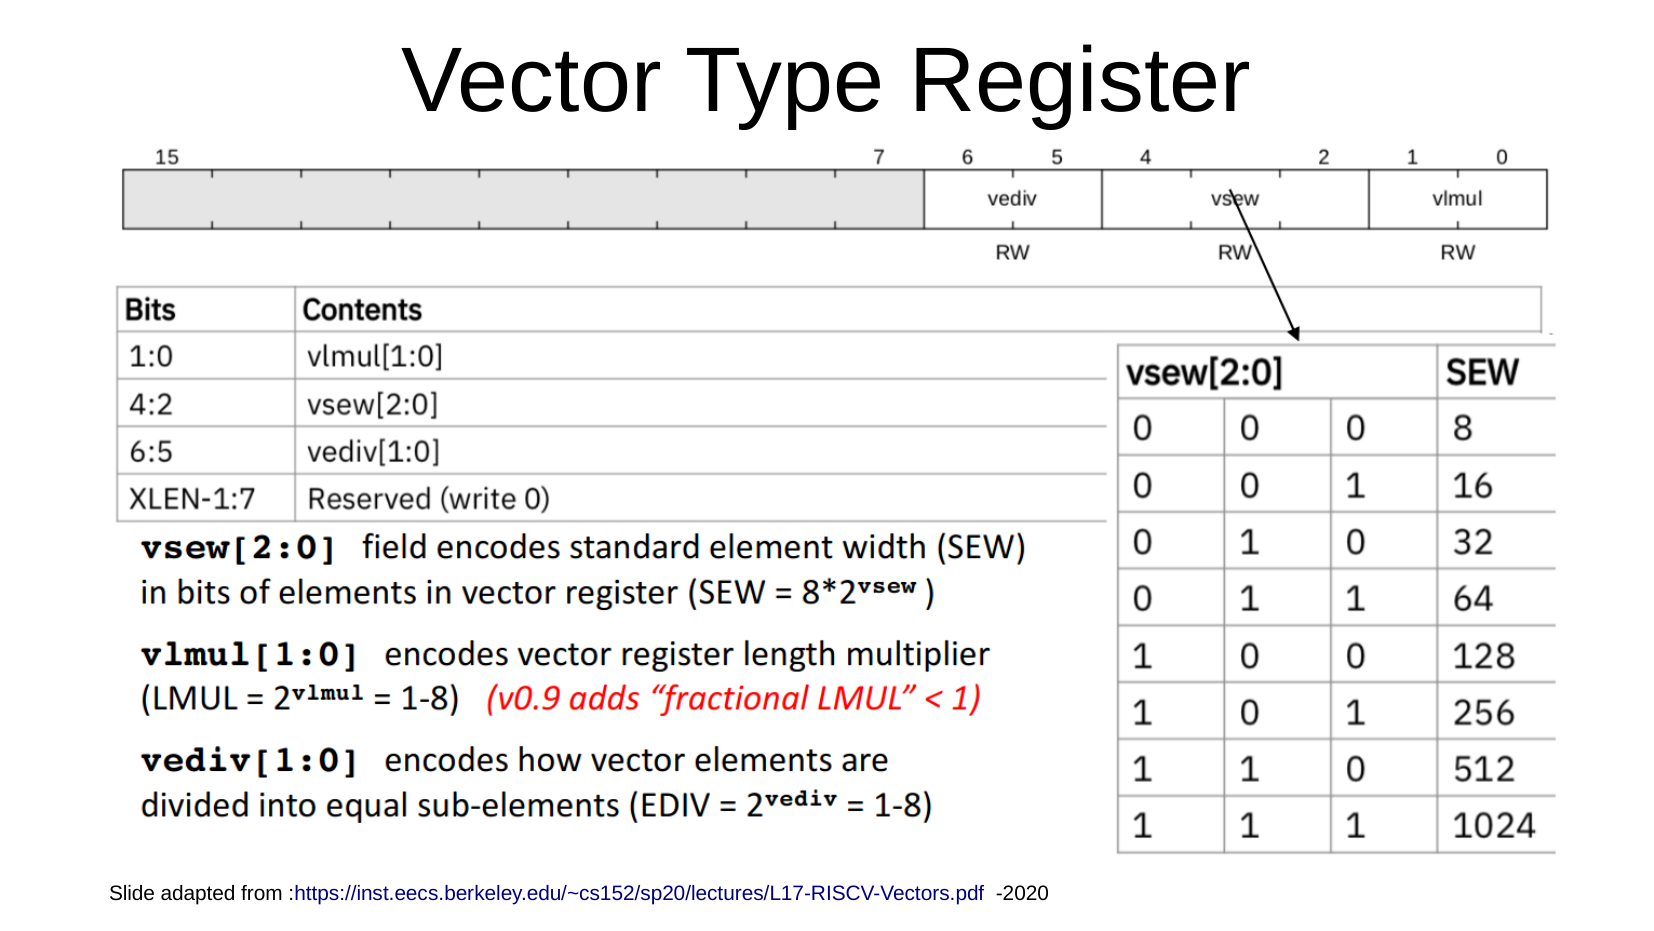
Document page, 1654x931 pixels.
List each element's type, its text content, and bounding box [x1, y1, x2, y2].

text_box Slide adapted from :https://inst.eecs.berkeley.edu/~cs152/sp20/lectures/L17-RISCV-Vectors.pdf -2020 [94, 874, 1619, 913]
picture [106, 139, 1574, 864]
title Vector Type Register [82, 1, 1571, 157]
